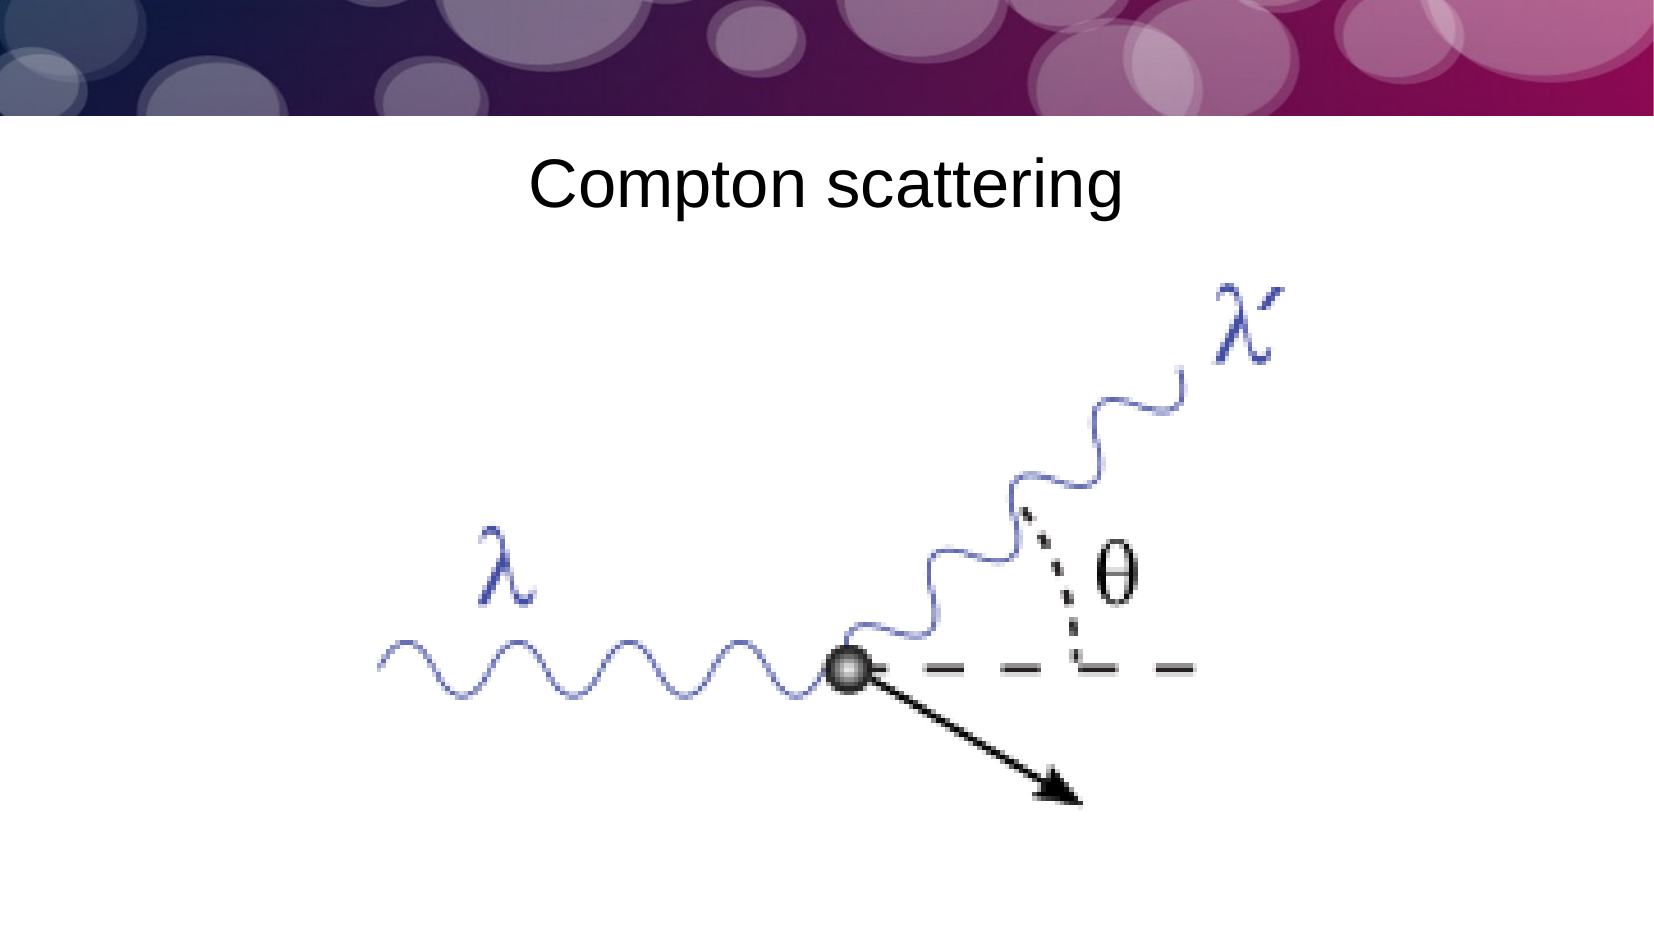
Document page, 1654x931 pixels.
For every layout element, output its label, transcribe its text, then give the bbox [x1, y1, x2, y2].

picture [0, 0, 1654, 116]
picture [368, 274, 1285, 815]
title Compton scattering [82, 119, 1571, 249]
